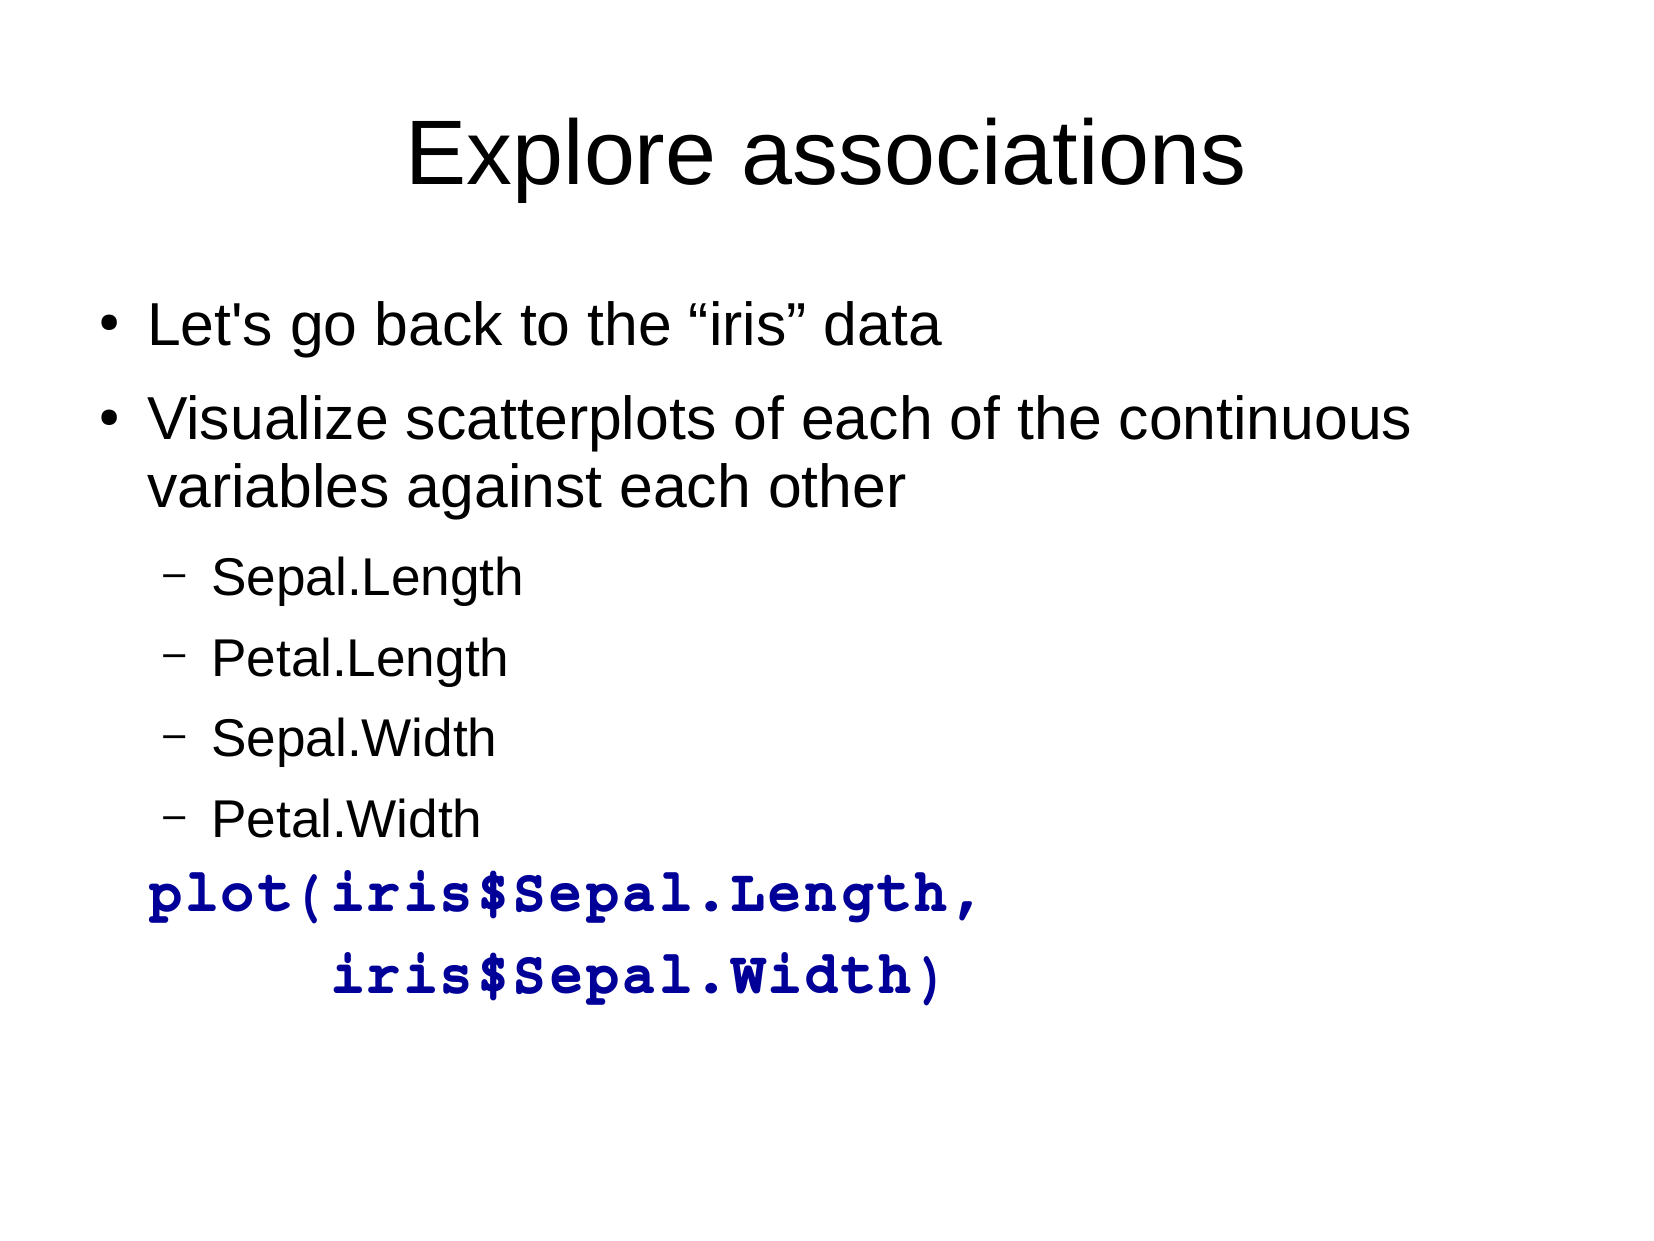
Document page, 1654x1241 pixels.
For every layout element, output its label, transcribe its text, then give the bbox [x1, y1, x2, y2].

list Let's go back to the “iris” data Visualize scatterplots of each of the continuous variables against each other Sepal.Length Petal.Length Sepal.Width Petal.Width plot(iris$Sepal.Length, iris$Sepal.Width) [82, 290, 1571, 1010]
title Explore associations [82, 49, 1571, 257]
